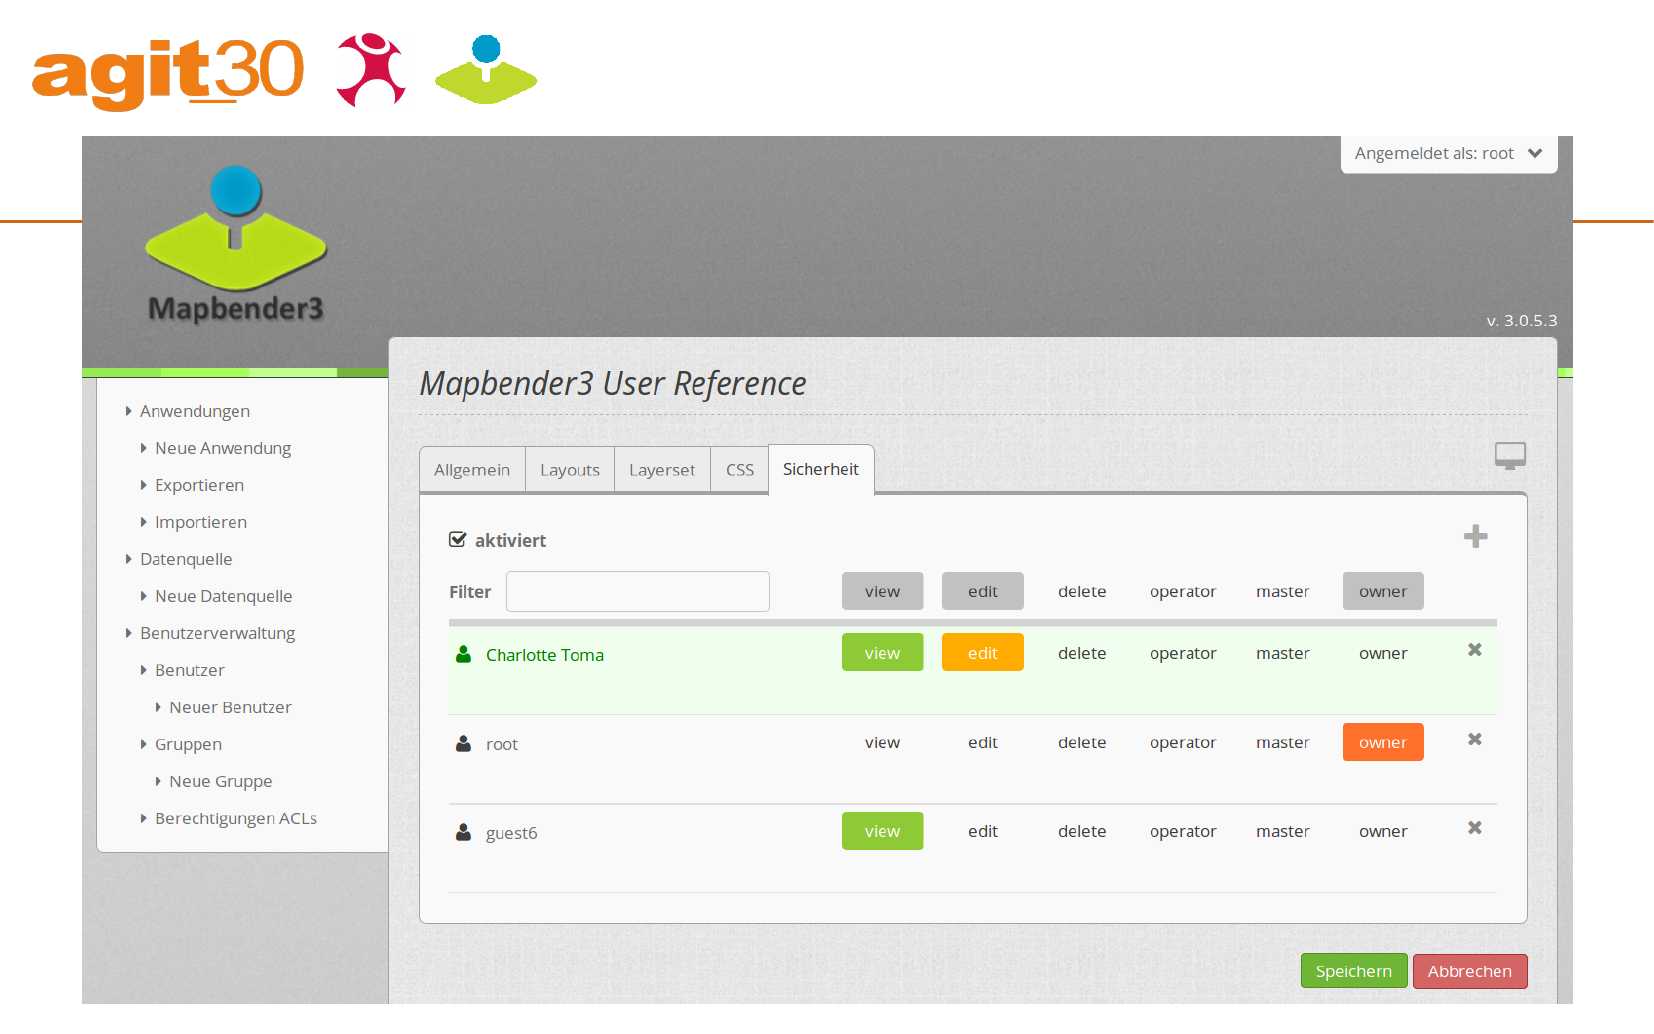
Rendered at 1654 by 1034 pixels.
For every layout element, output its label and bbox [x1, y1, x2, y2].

picture [435, 35, 538, 104]
picture [82, 136, 1573, 1004]
picture [29, 35, 308, 115]
